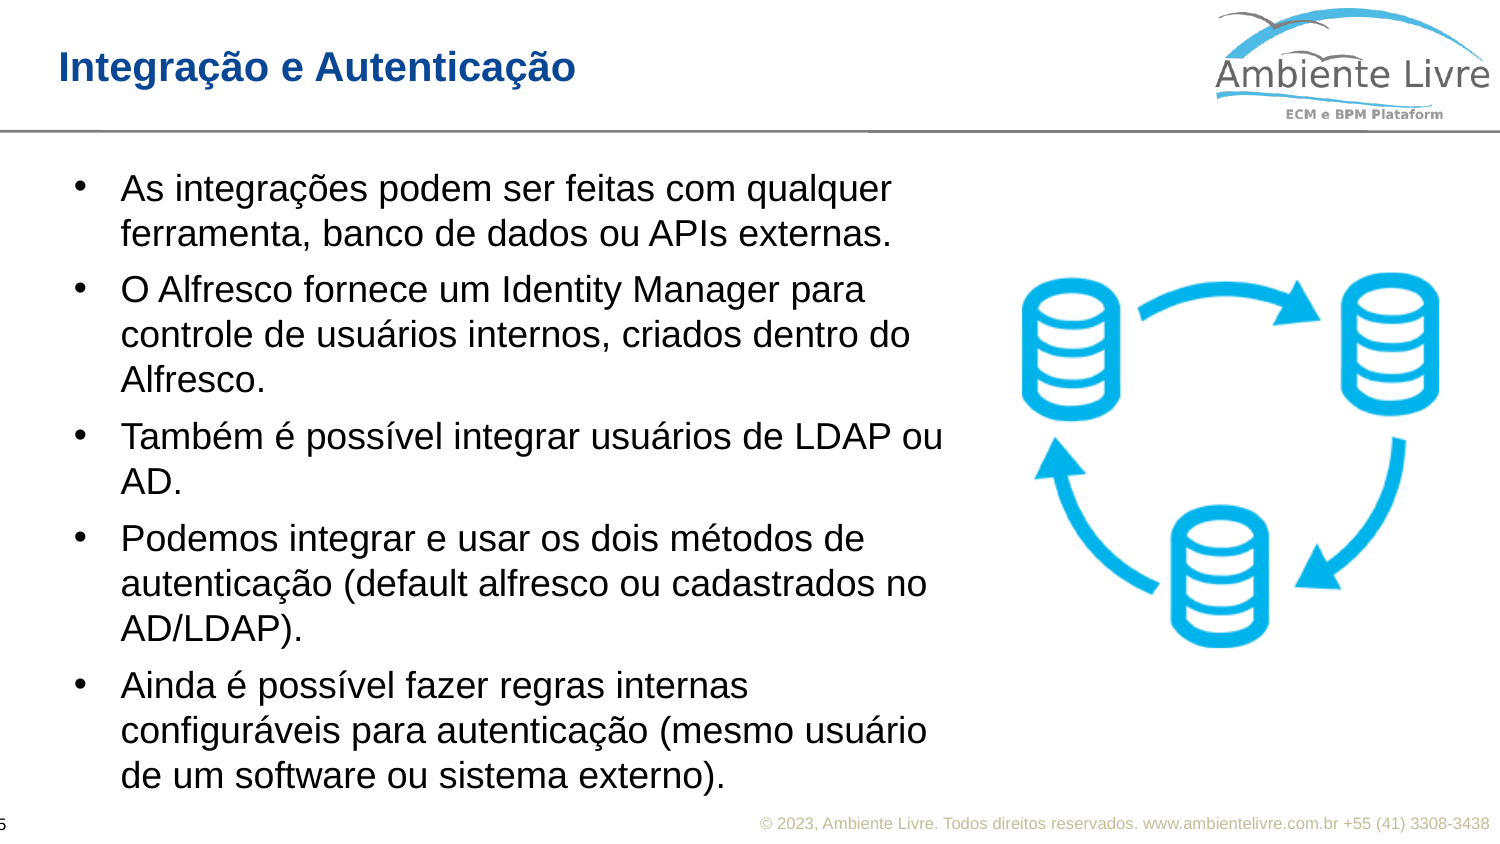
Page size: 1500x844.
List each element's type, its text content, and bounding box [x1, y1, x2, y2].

picture [1215, 8, 1489, 119]
title Integração e Autenticação [43, 8, 1127, 129]
picture [969, 269, 1453, 650]
text_box As integrações podem ser feitas com qualquer ferramenta, banco de dados ou APIs externas. O Alfresco fornece um Identity Manager para controle de usuários internos, criados dentro do Alfresco. Também é possível integrar usuários de LDAP ou AD. Podemos integrar e usar os dois métodos de autenticação (default alfresco ou cadastrados no AD/LDAP). Ainda é possível fazer regras internas configuráveis para autenticação (mesmo usuário de um software ou sistema externo). [59, 156, 969, 804]
